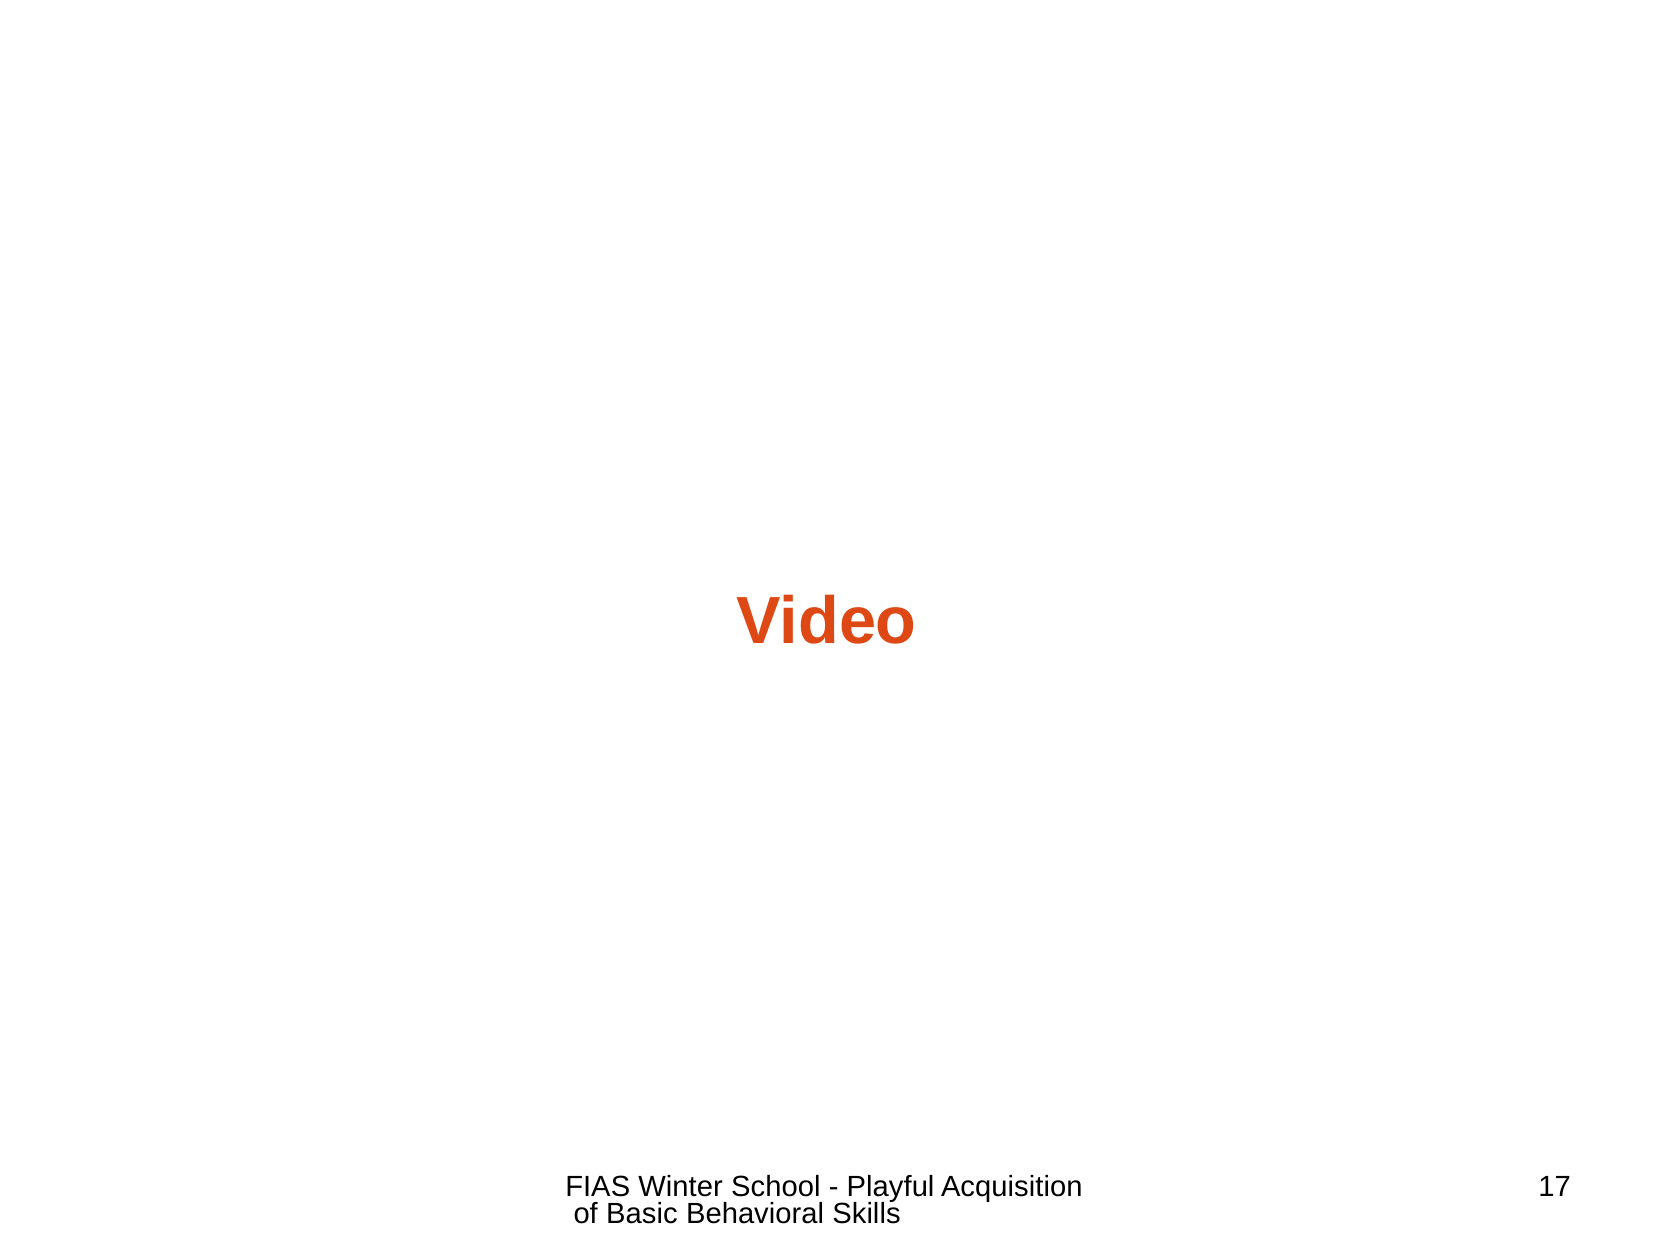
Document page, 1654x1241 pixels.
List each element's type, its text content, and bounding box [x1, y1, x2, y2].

text_box Video [639, 582, 1015, 658]
